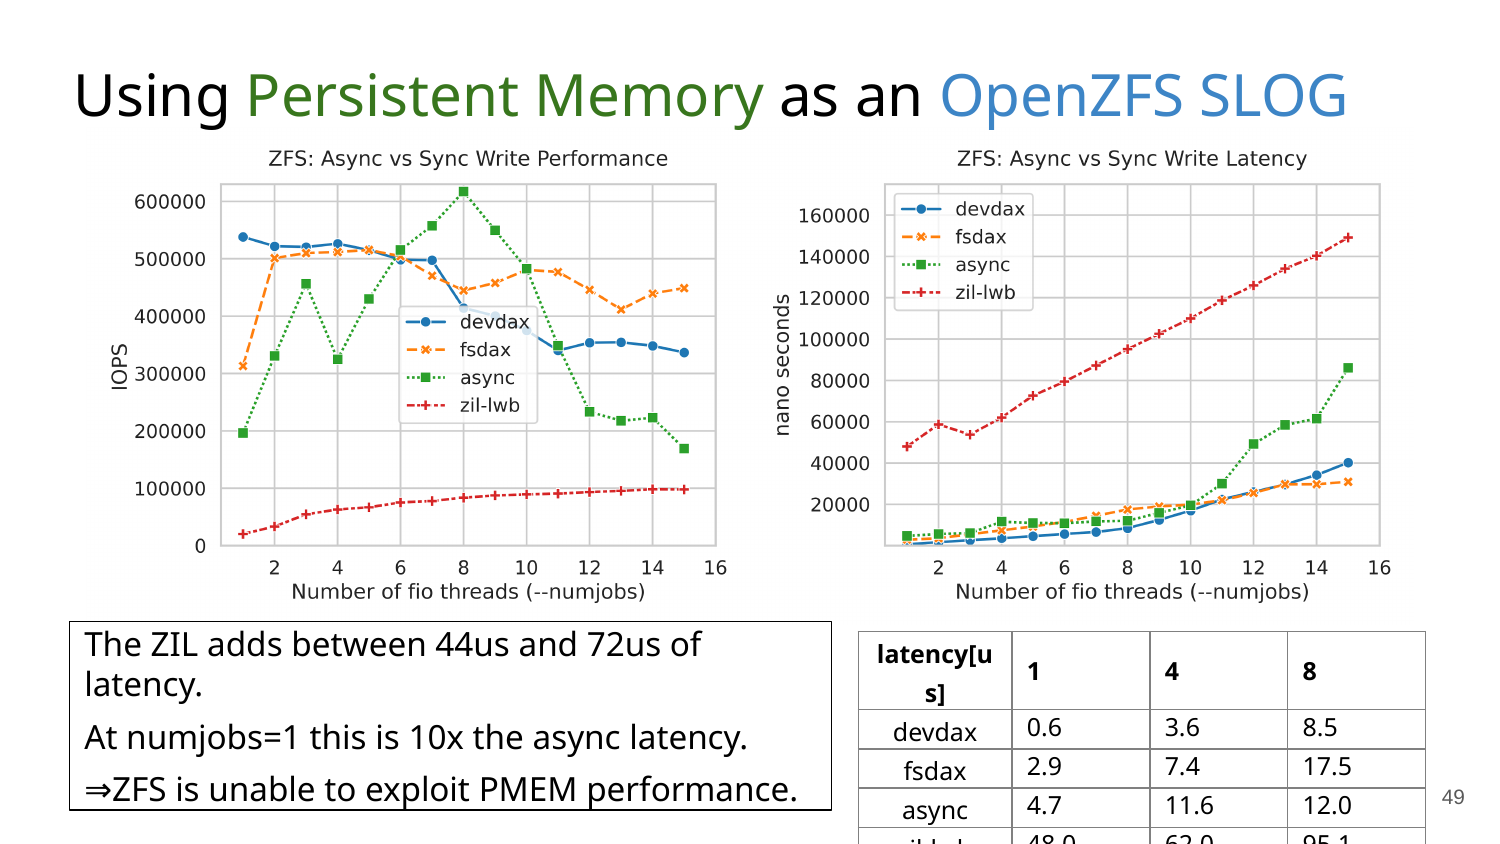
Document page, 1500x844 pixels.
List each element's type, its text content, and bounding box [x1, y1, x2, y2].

table_cell 4.7 [1013, 789, 1149, 827]
table_header 4 [1151, 632, 1287, 709]
table_cell 3.6 [1151, 710, 1287, 748]
table_cell 2.9 [1013, 750, 1149, 787]
table_header 8 [1288, 632, 1425, 709]
table_cell 17.5 [1288, 750, 1425, 787]
picture [86, 254, 1414, 626]
table_cell fsdax [859, 750, 1011, 787]
slide_number <number> [1426, 764, 1480, 830]
table_cell 8.5 [1288, 710, 1425, 748]
table_cell 0.6 [1013, 710, 1149, 748]
table_cell zil-lwb [859, 828, 1011, 844]
table_cell async [859, 789, 1011, 827]
text_box The ZIL adds between 44us and 72us of latency. At numjobs=1 this is 10x the async latency. ⇒ZFS is unable to exploit PMEM performance. [69, 621, 832, 811]
table_cell 95.1 [1288, 828, 1425, 844]
title Using Persistent Memory as an OpenZFS SLOG [58, 38, 1435, 254]
table_header latency[us] [859, 632, 1011, 709]
table_cell 12.0 [1288, 789, 1425, 827]
table_cell devdax [859, 710, 1011, 748]
table_cell 48.0 [1013, 828, 1149, 844]
table_header 1 [1013, 632, 1149, 709]
table_cell 62.0 [1151, 828, 1287, 844]
table_cell 7.4 [1151, 750, 1287, 787]
table_cell 11.6 [1151, 789, 1287, 827]
